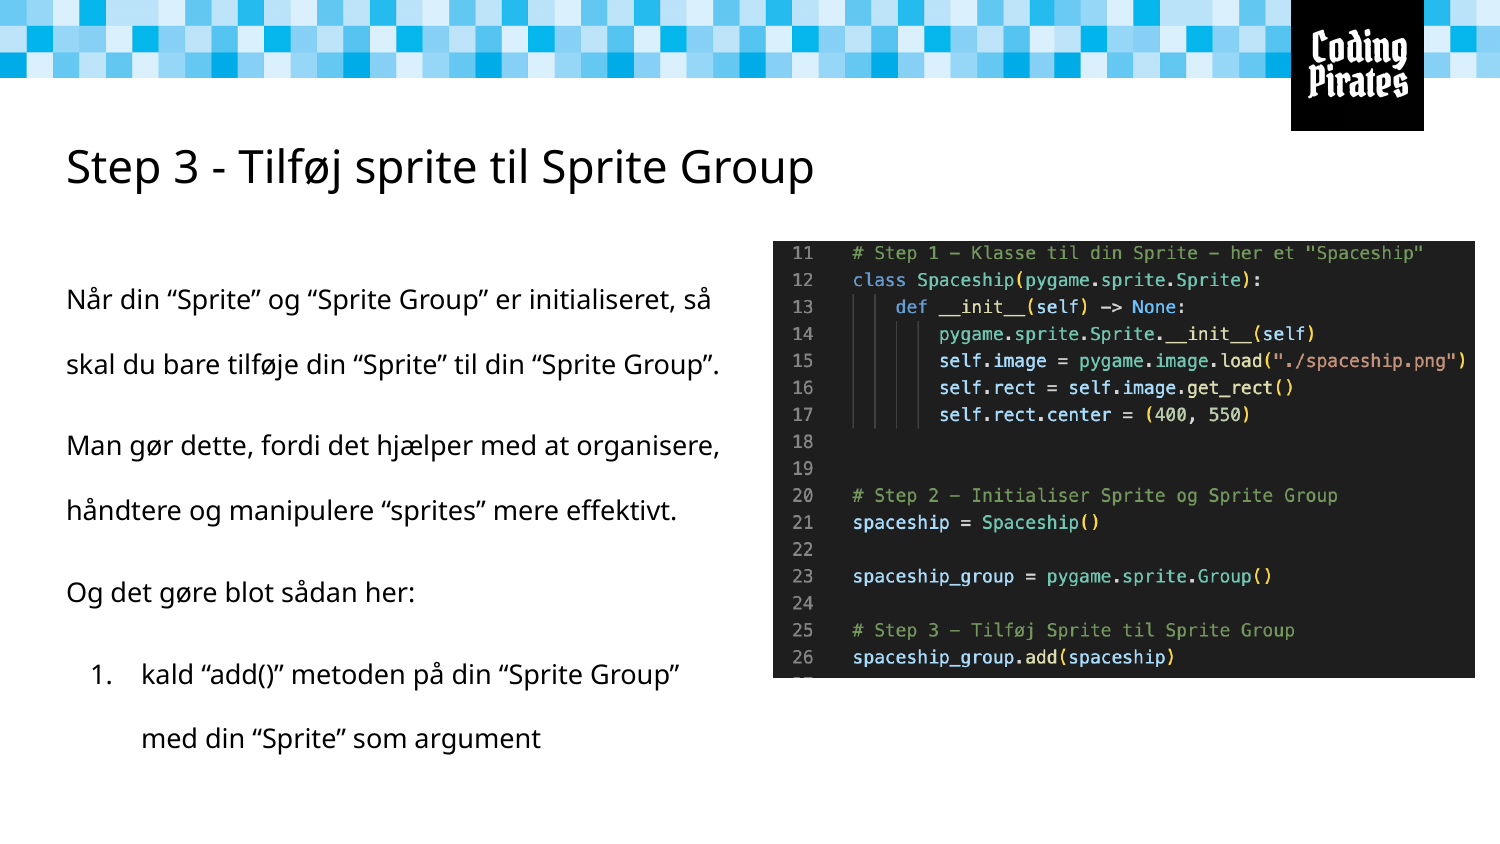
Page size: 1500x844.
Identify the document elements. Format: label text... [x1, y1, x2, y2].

title Step 3 - Tilføj sprite til Sprite Group [51, 123, 1388, 217]
picture [773, 241, 1475, 678]
picture [0, 0, 1056, 78]
list Når din “Sprite” og “Sprite Group” er initialiseret, så skal du bare tilføje din “Sprite” til din “Sprite Group”. Man gør dette, fordi det hjælper med at organisere, håndtere og manipulere “sprites” mere effektivt. Og det gøre blot sådan her: kald “add()” metoden på din “Sprite Group” med din “Sprite” som argument [51, 234, 749, 800]
picture [1291, 0, 1424, 131]
